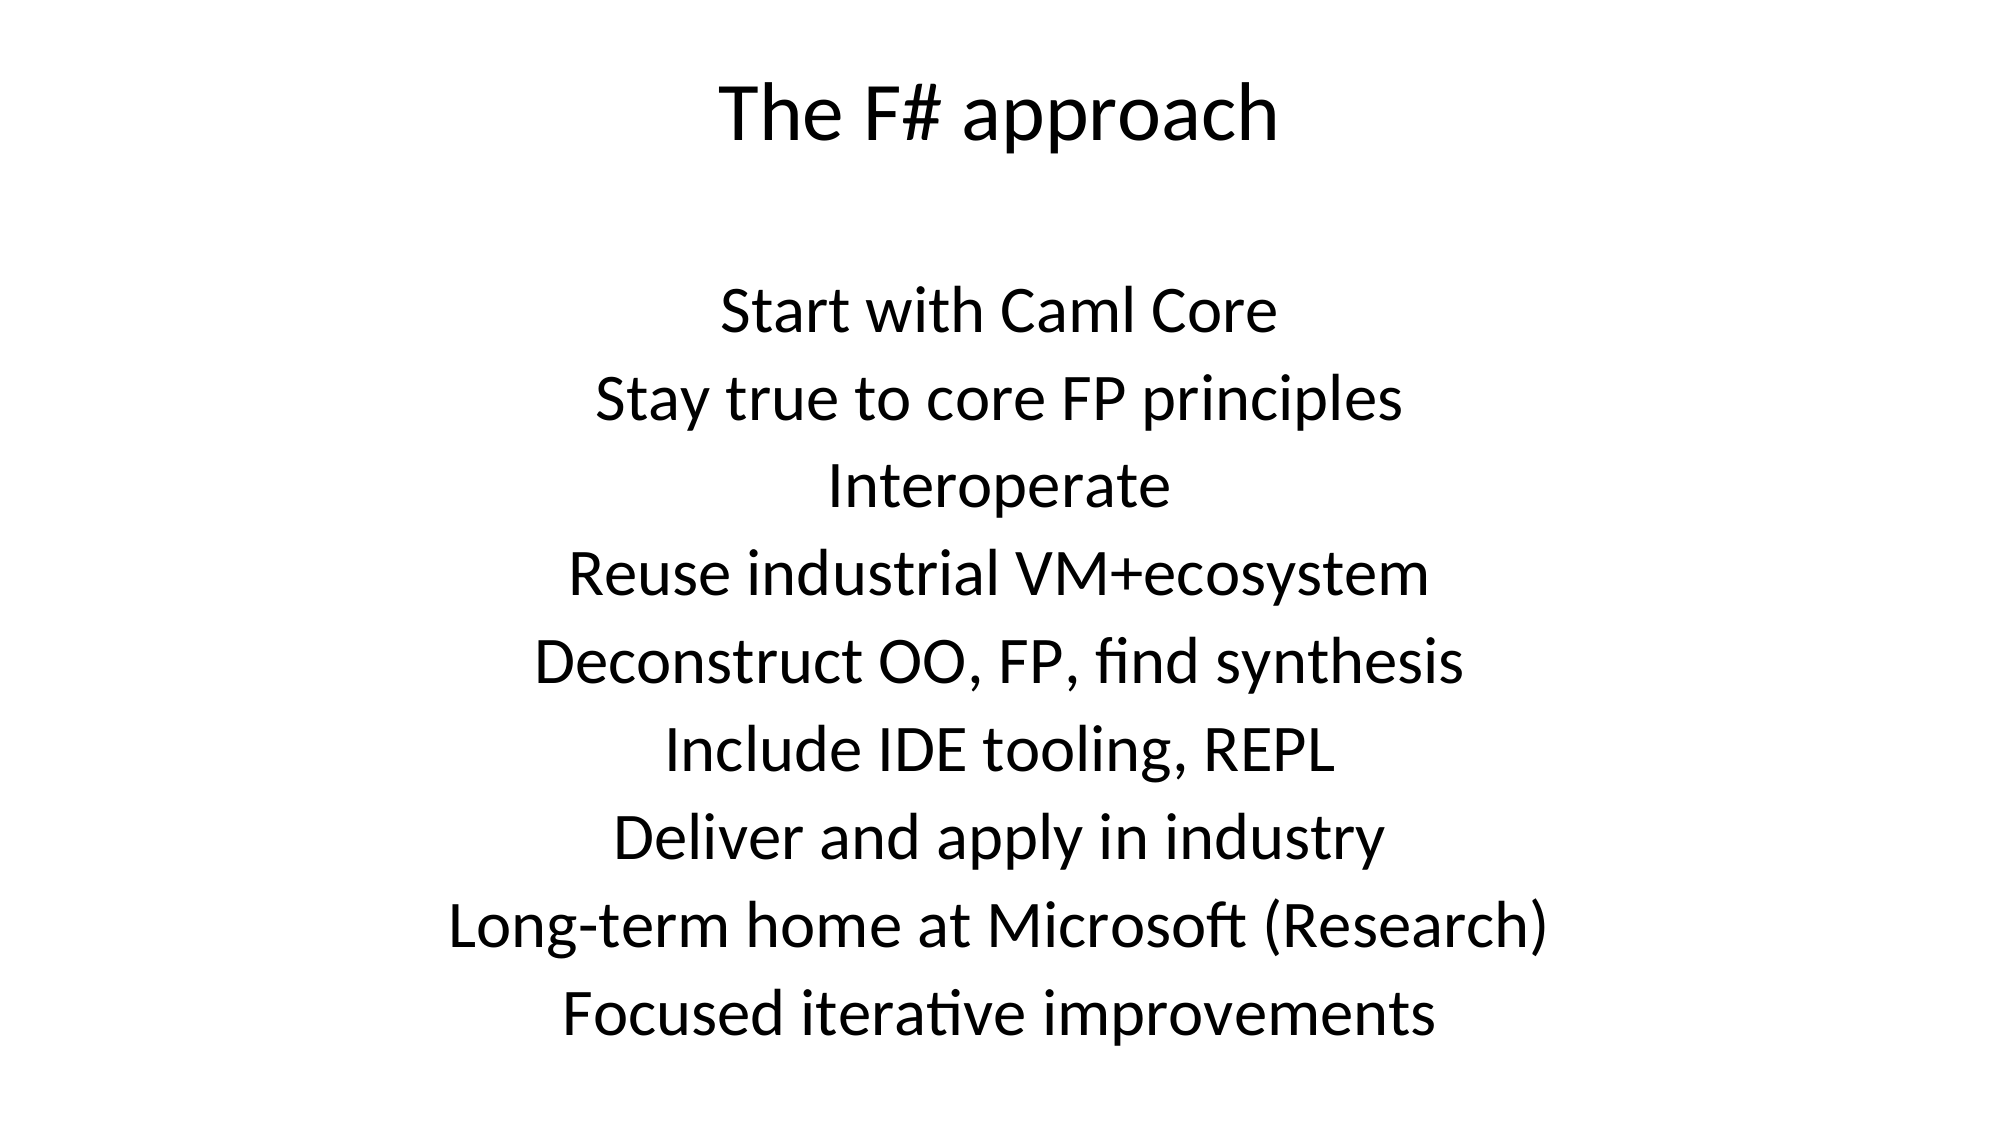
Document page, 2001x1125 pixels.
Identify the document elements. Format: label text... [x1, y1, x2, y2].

text_box The F# approach Start with Caml Core Stay true to core FP principles Interoperate Reuse industrial VM+ecosystem Deconstruct OO, FP, find synthesis Include IDE tooling, REPL Deliver and apply in industry Long-term home at Microsoft (Research) Focused iterative improvements [298, 50, 1702, 1063]
